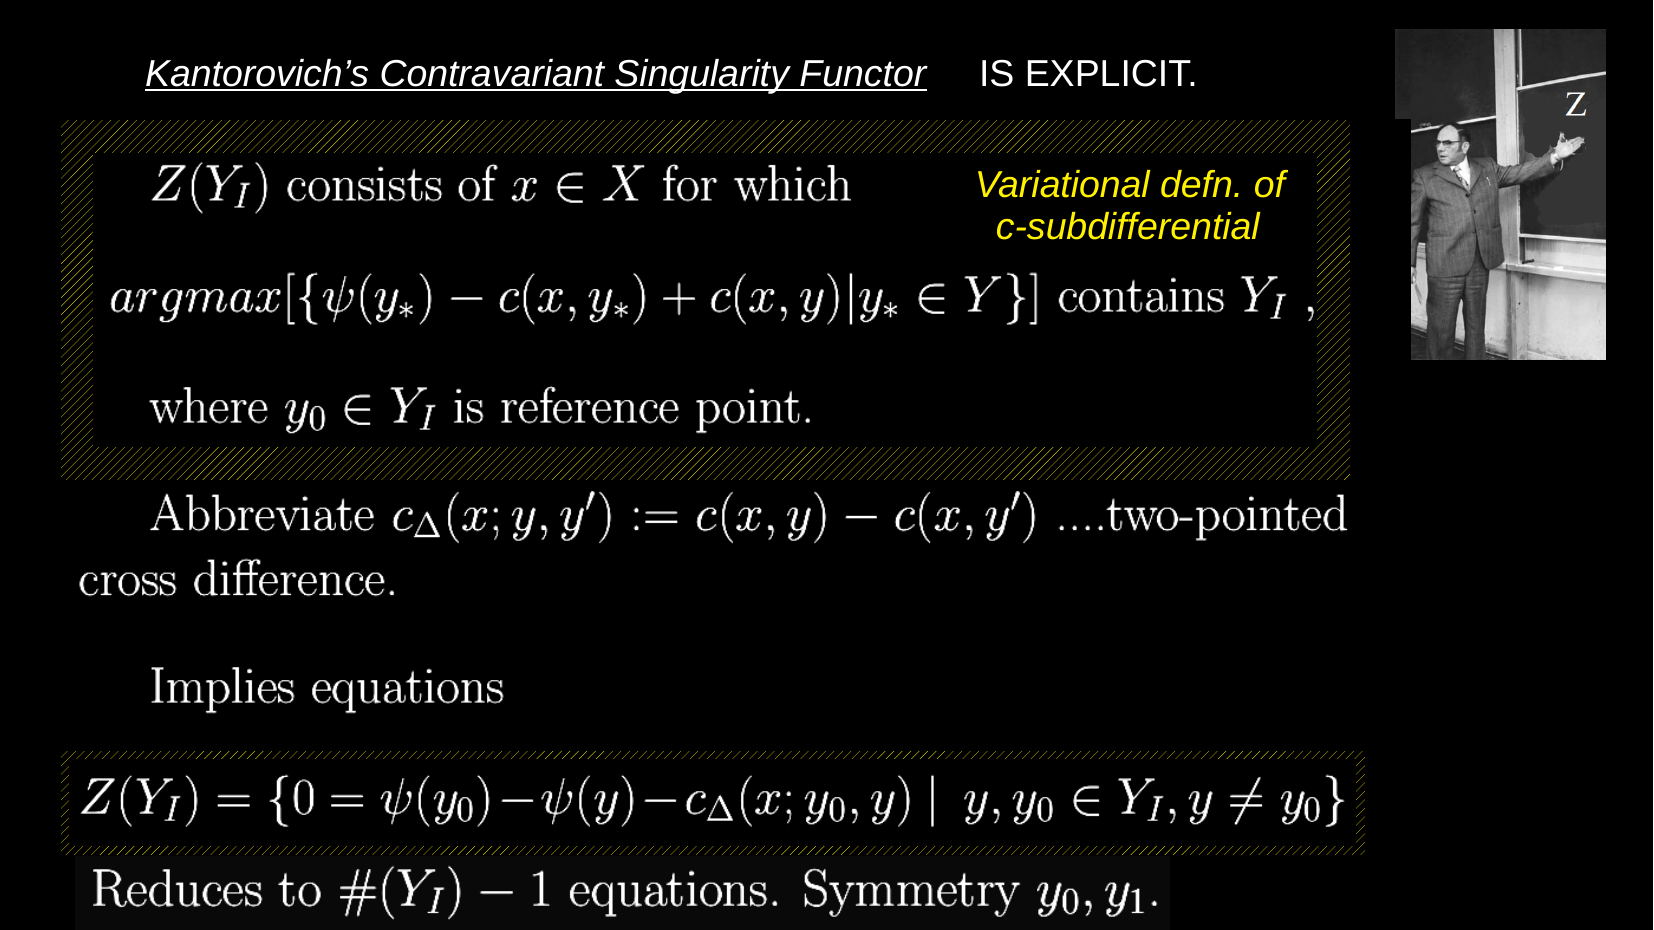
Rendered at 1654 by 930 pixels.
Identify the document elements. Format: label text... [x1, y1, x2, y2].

picture [4, 29, 1606, 930]
text_box Variational defn. of c-subdifferential [960, 156, 1351, 256]
picture [94, 154, 1316, 446]
text_box [30, 44, 1351, 481]
text_box [60, 750, 1366, 856]
text_box Kantorovich’s Contravariant Singularity Functor IS EXPLICIT. [120, 44, 1395, 119]
